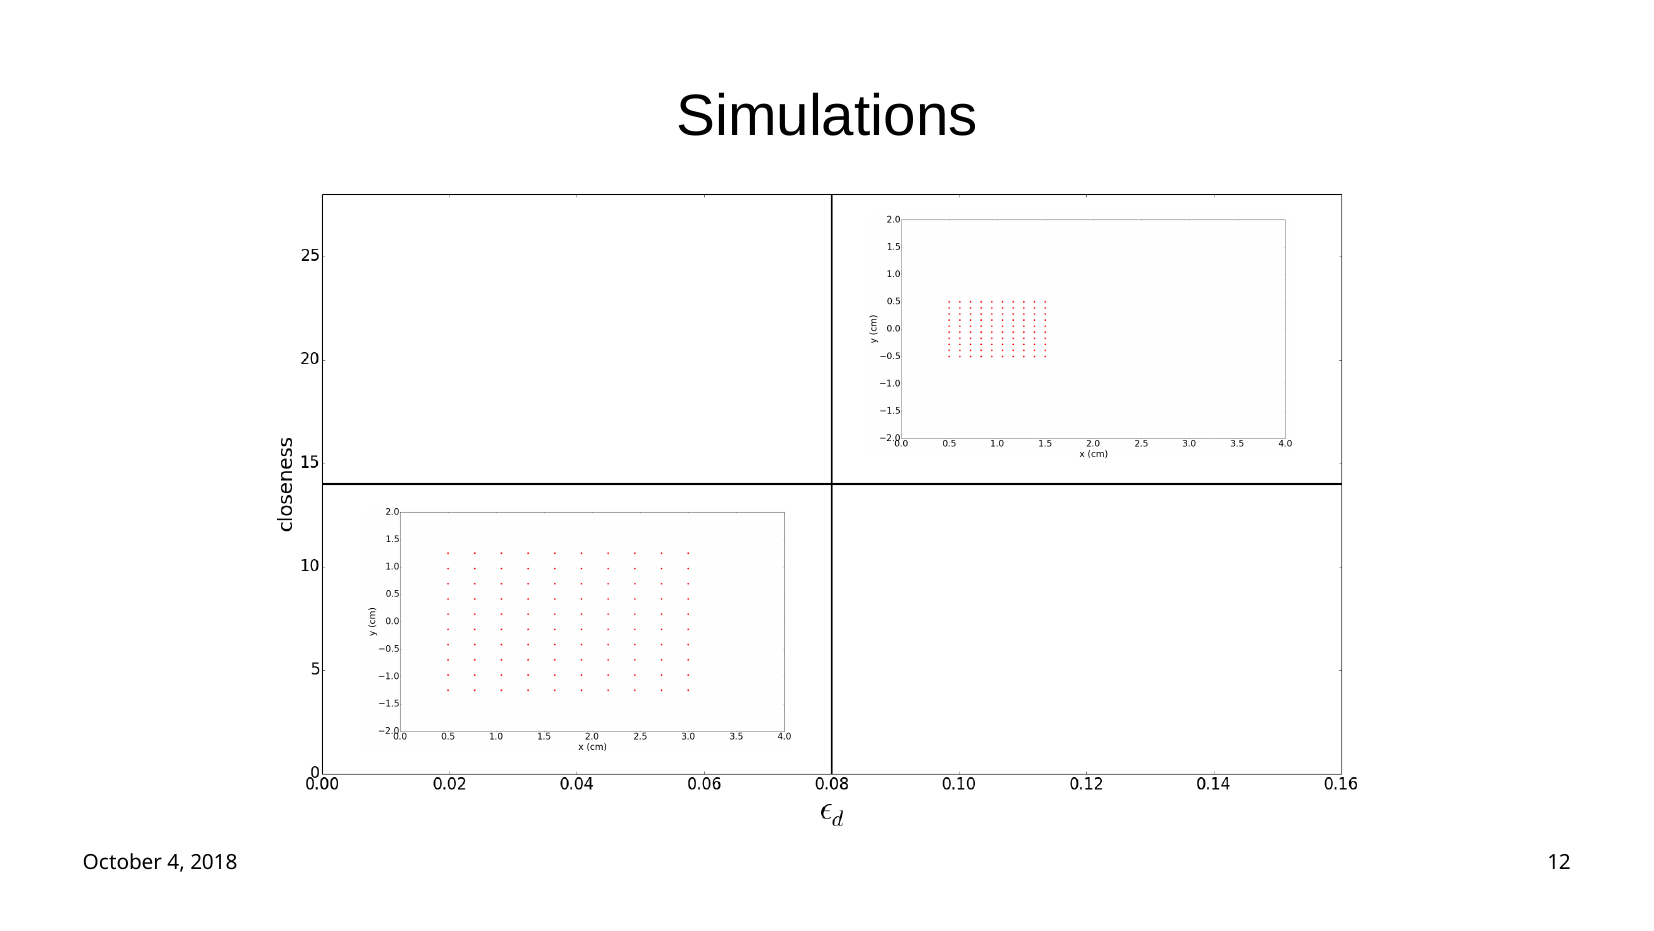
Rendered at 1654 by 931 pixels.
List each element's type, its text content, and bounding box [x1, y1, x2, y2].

title Simulations [83, 37, 1572, 193]
picture [277, 186, 1361, 828]
